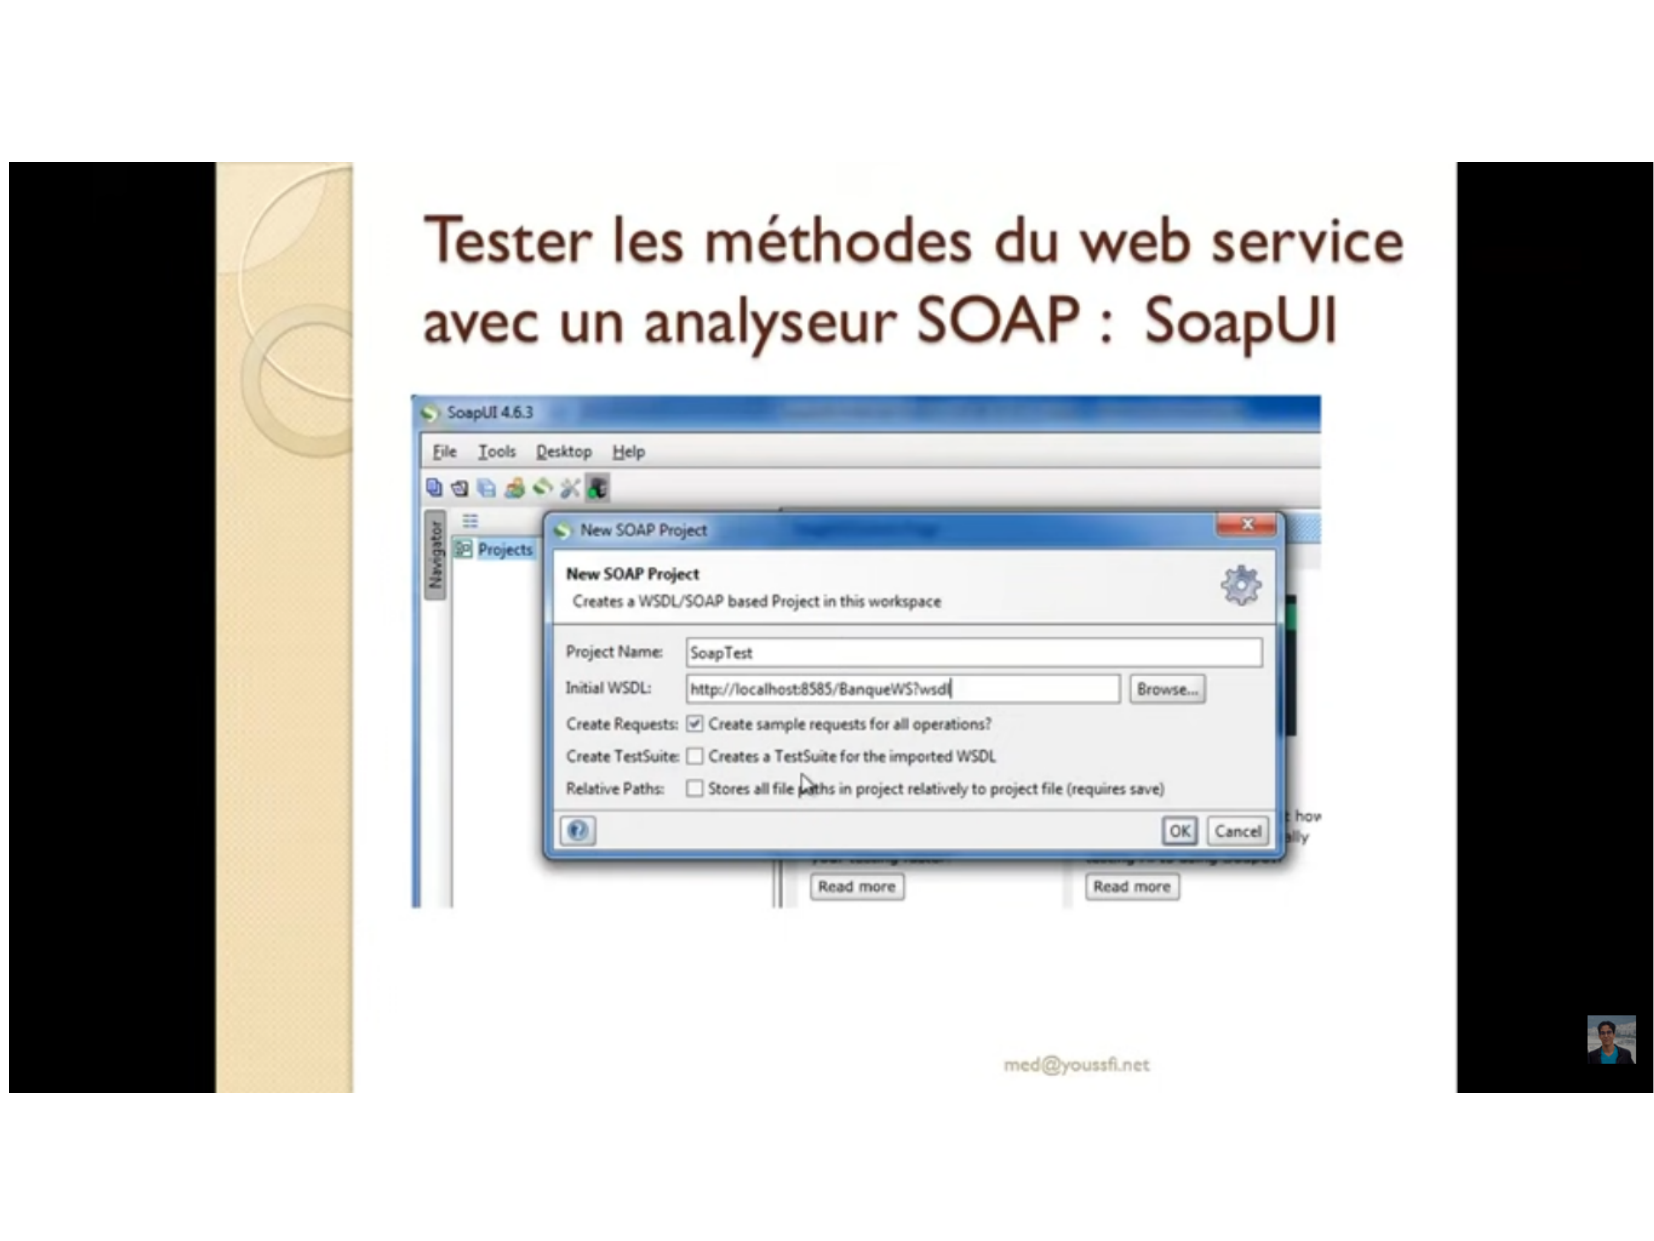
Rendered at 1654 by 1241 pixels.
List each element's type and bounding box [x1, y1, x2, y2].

picture [9, 162, 1654, 1093]
